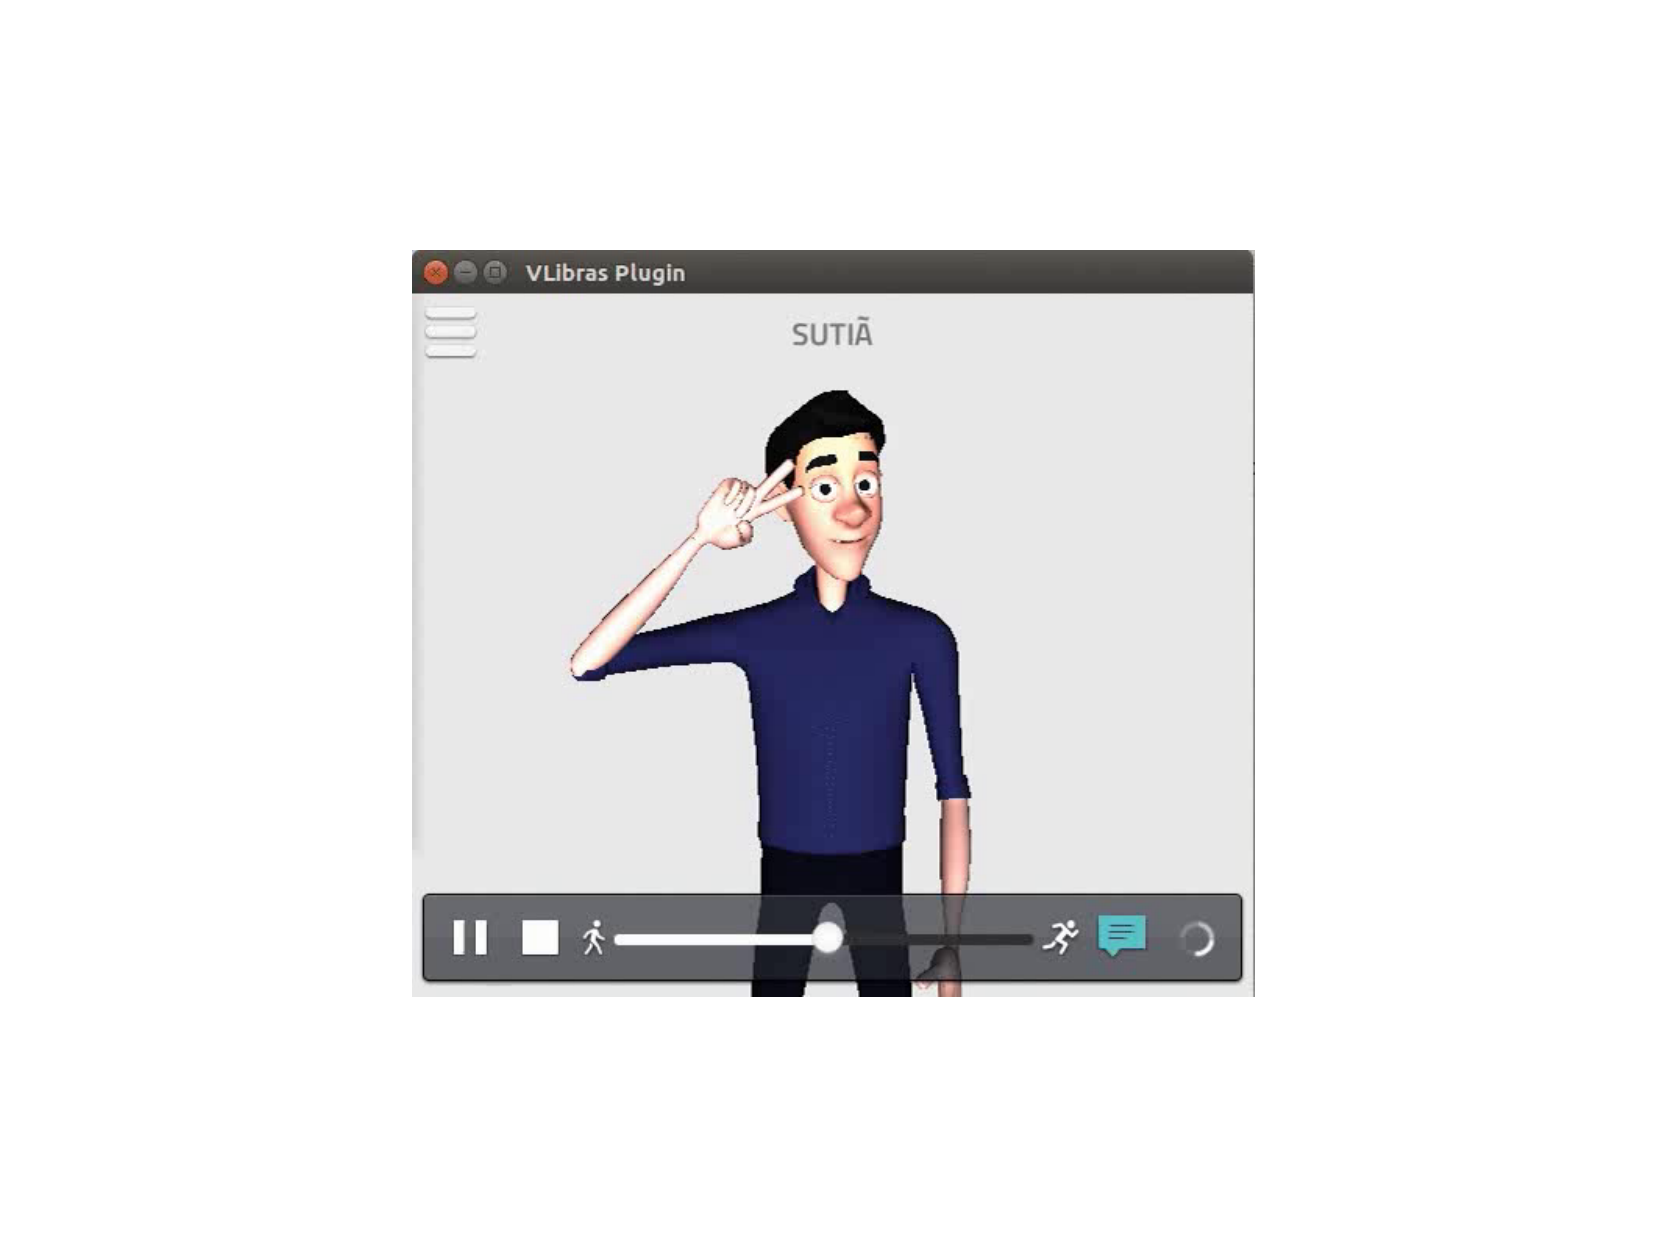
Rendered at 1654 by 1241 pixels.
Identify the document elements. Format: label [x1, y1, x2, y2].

text_box [411, 250, 1256, 998]
